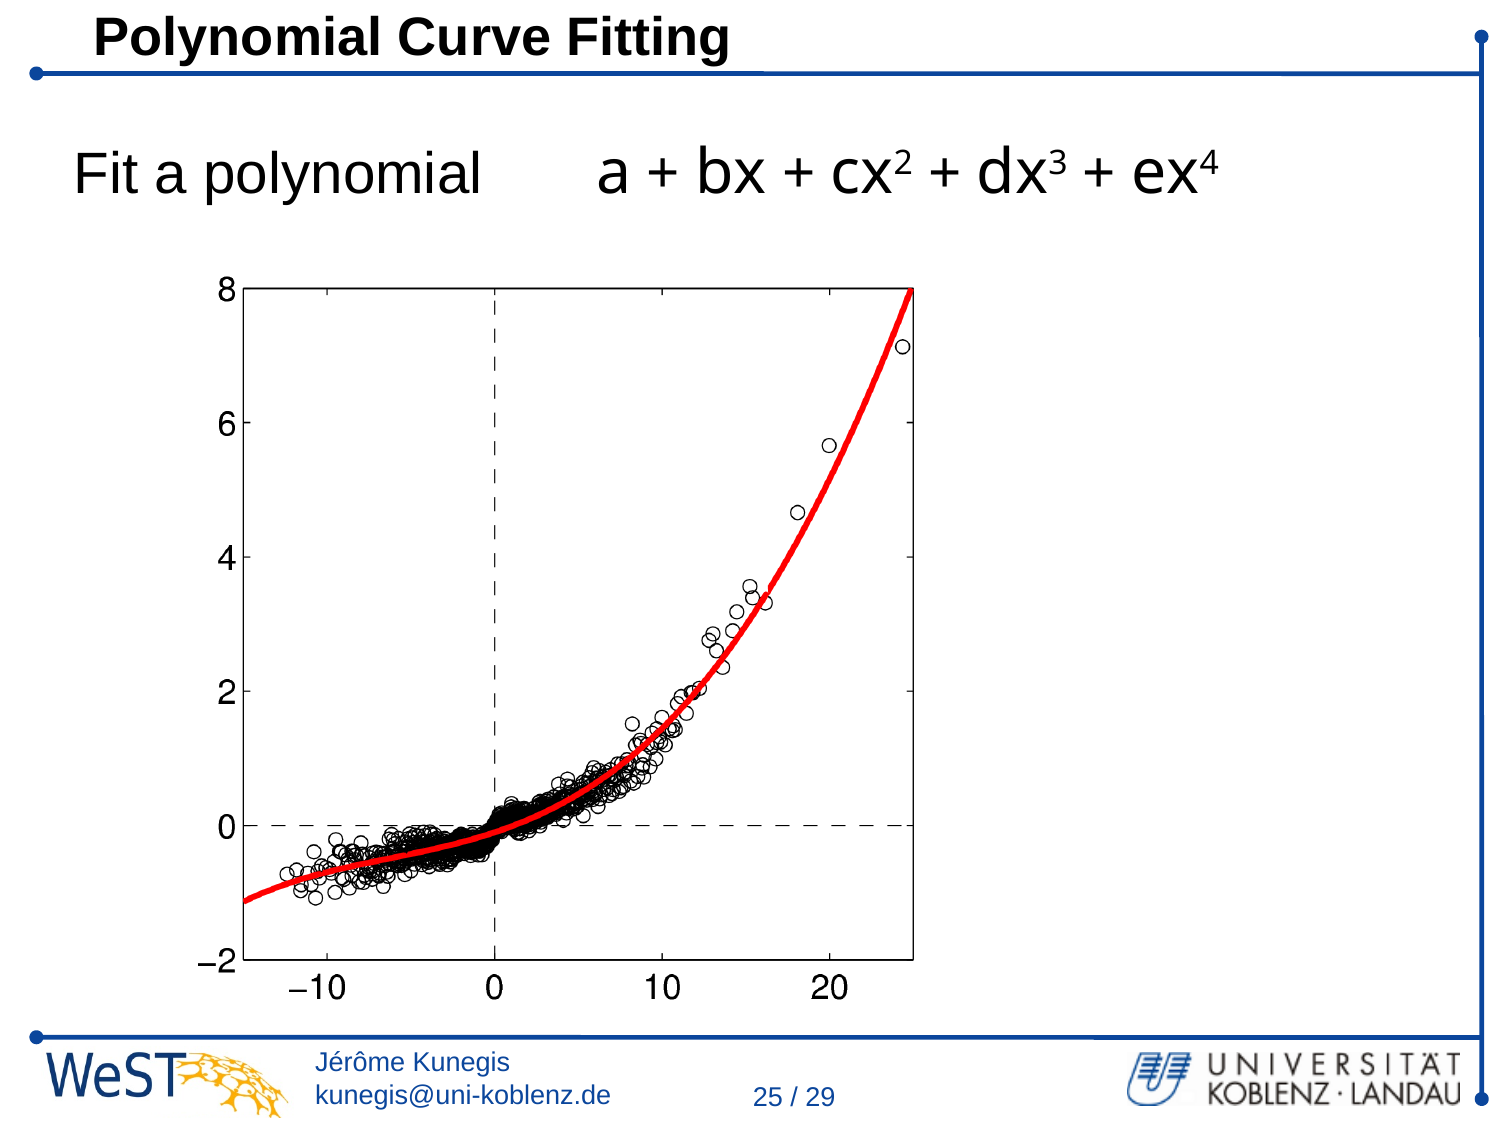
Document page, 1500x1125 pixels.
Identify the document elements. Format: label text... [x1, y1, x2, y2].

picture [1127, 1052, 1460, 1106]
picture [198, 276, 1280, 1003]
text_box Polynomial Curve Fitting [78, 0, 1477, 74]
text_box Fit a polynomial a + bx + cx2 + dx3 + ex4 [59, 123, 1477, 184]
picture [41, 1046, 302, 1118]
